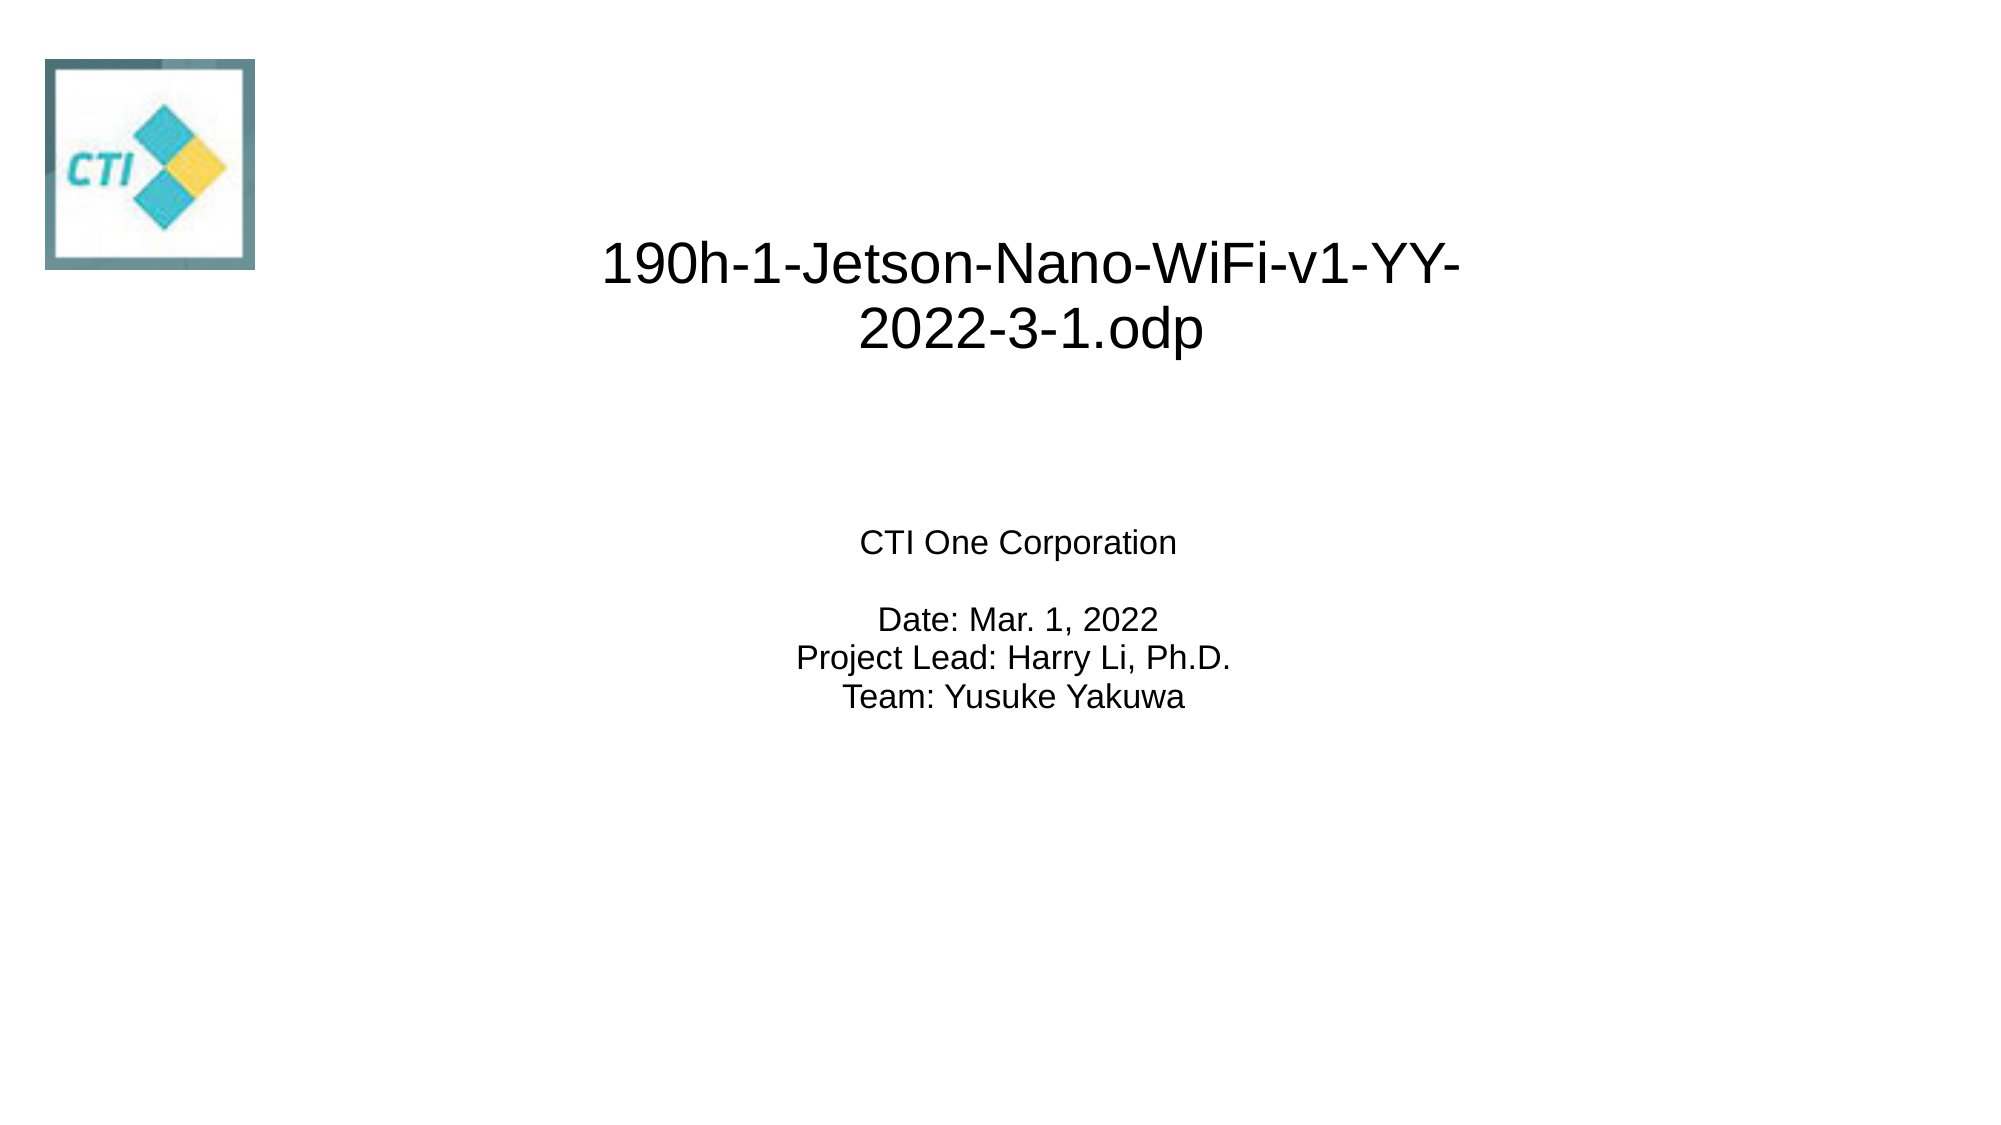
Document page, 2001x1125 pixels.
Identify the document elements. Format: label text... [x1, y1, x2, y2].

text_box CTI One Corporation Date: Mar. 1, 2022 Project Lead: Harry Li, Ph.D. Team: Yusuke Yakuwa [535, 517, 1502, 994]
text_box 190h-1-Jetson-Nano-WiFi-v1-YY-2022-3-1.odp [537, 223, 1528, 499]
picture [45, 59, 255, 270]
